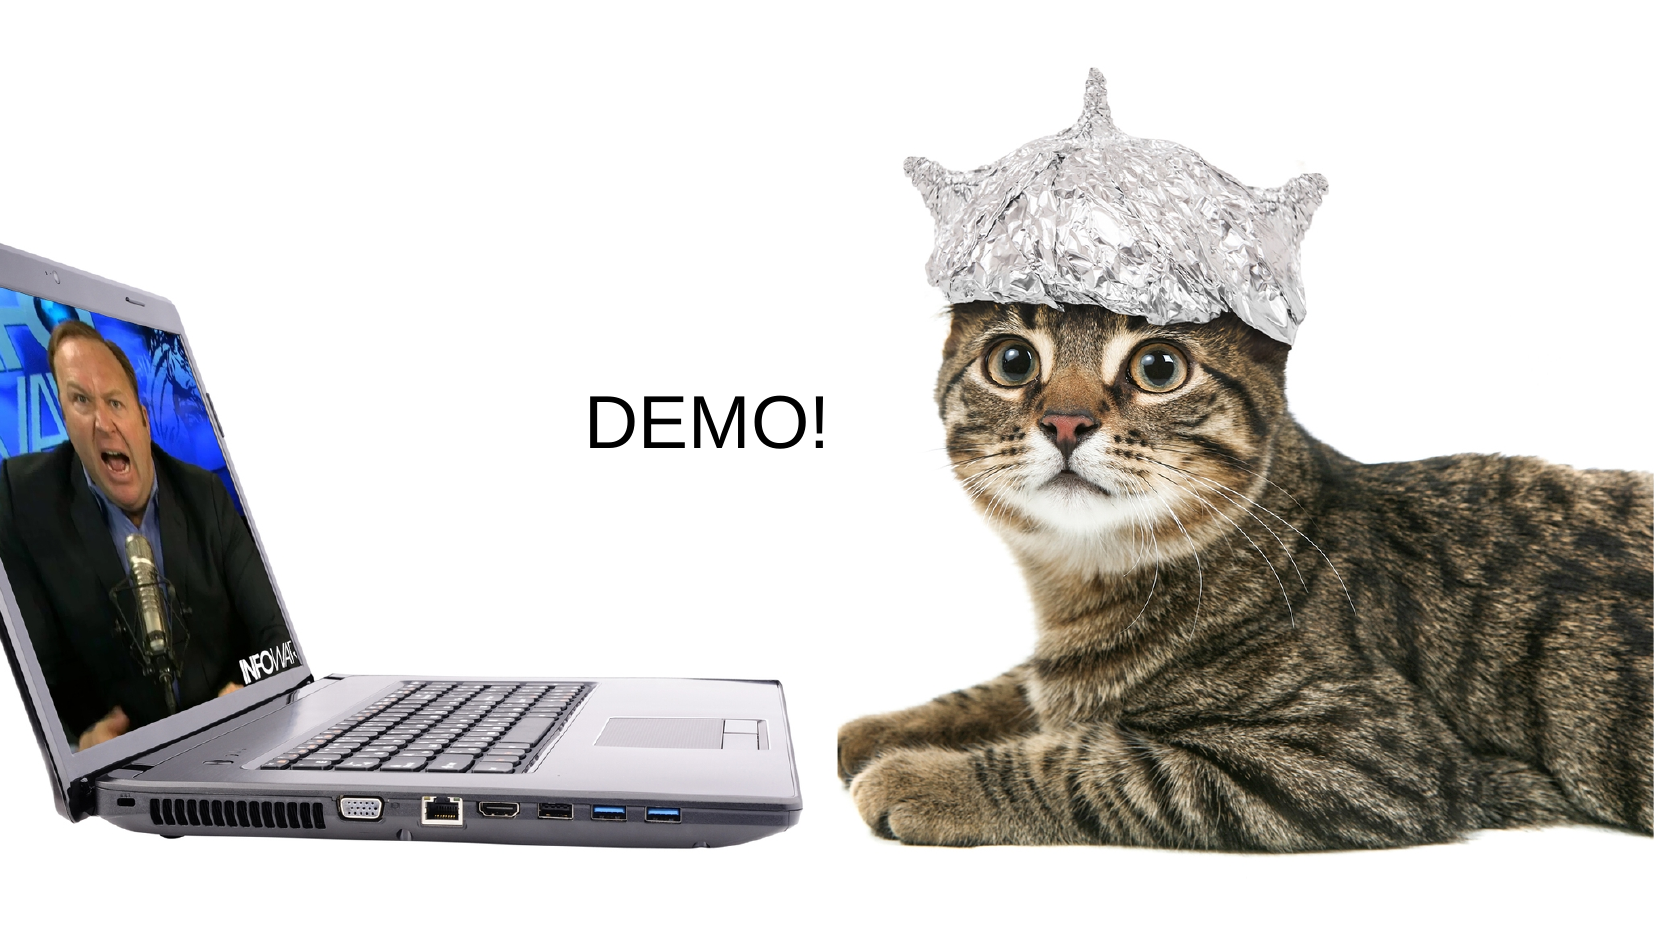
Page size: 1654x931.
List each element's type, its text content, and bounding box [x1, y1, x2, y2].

text_box DEMO! [569, 366, 930, 480]
picture [0, 51, 1654, 879]
